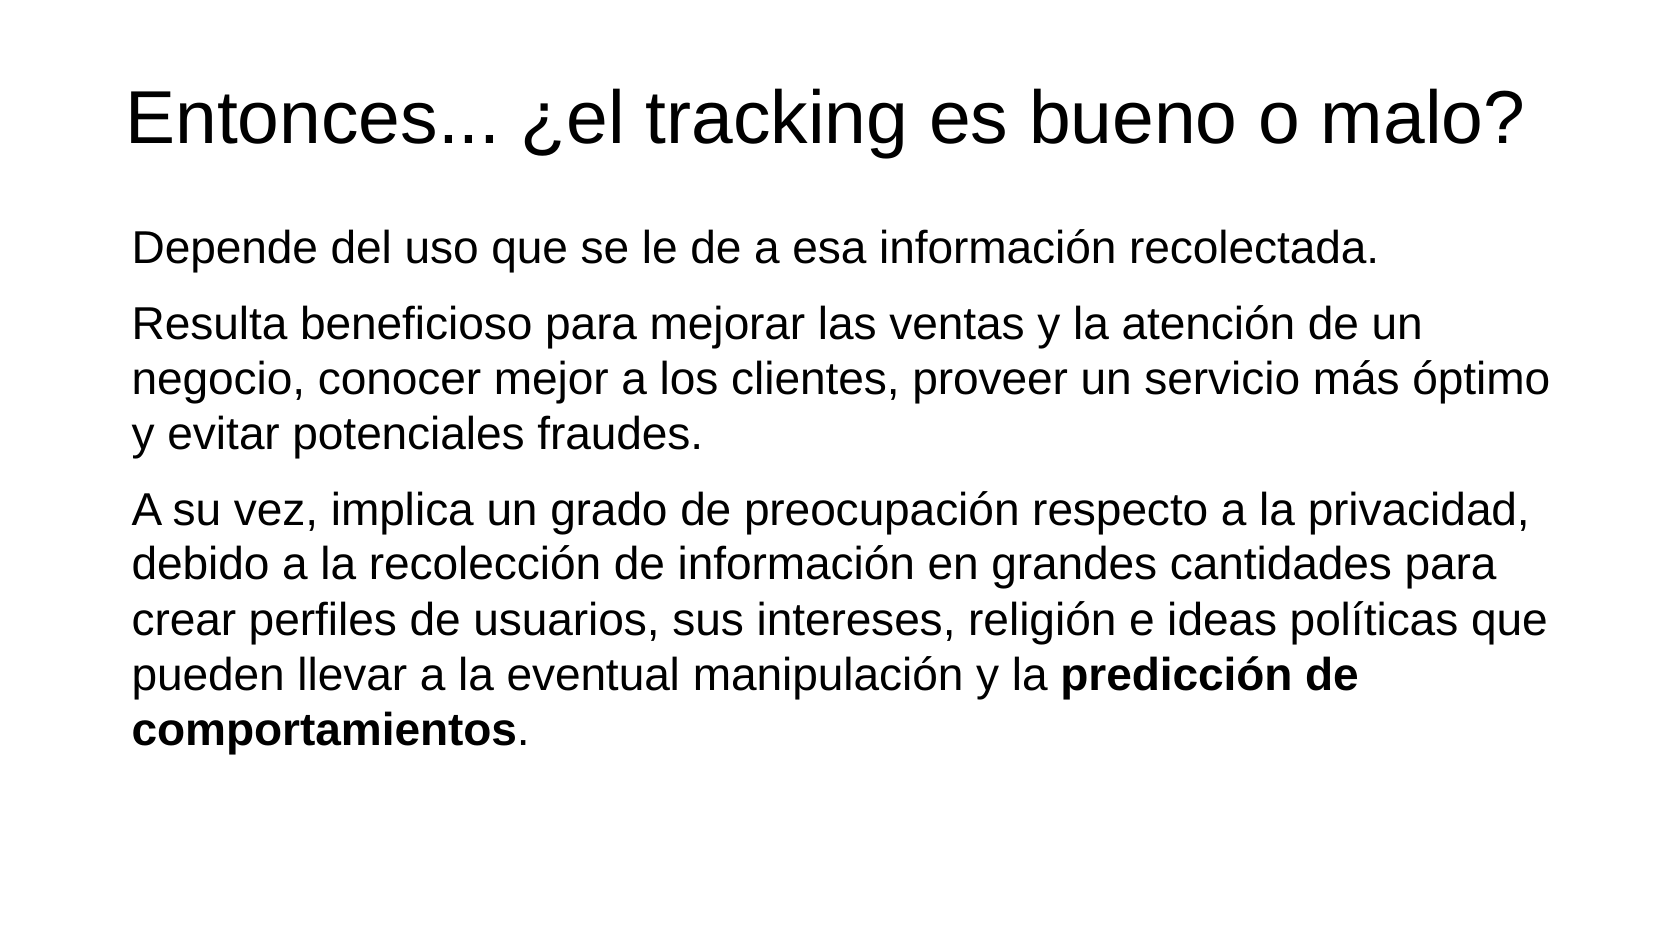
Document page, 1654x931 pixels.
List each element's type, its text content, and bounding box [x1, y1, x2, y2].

text_box Entonces... ¿el tracking es bueno o malo? [82, 37, 1569, 191]
text_box Depende del uso que se le de a esa información recolectada. Resulta beneficioso para mejorar las ventas y la atención de un negocio, conocer mejor a los clientes, proveer un servicio más óptimo y evitar potenciales fraudes. A su vez, implica un grado de preocupación respecto a la privacidad, debido a la recolección de información en grandes cantidades para crear perfiles de usuarios, sus intereses, religión e ideas políticas que pueden llevar a la eventual manipulación y la predicción de comportamientos. [82, 217, 1569, 756]
